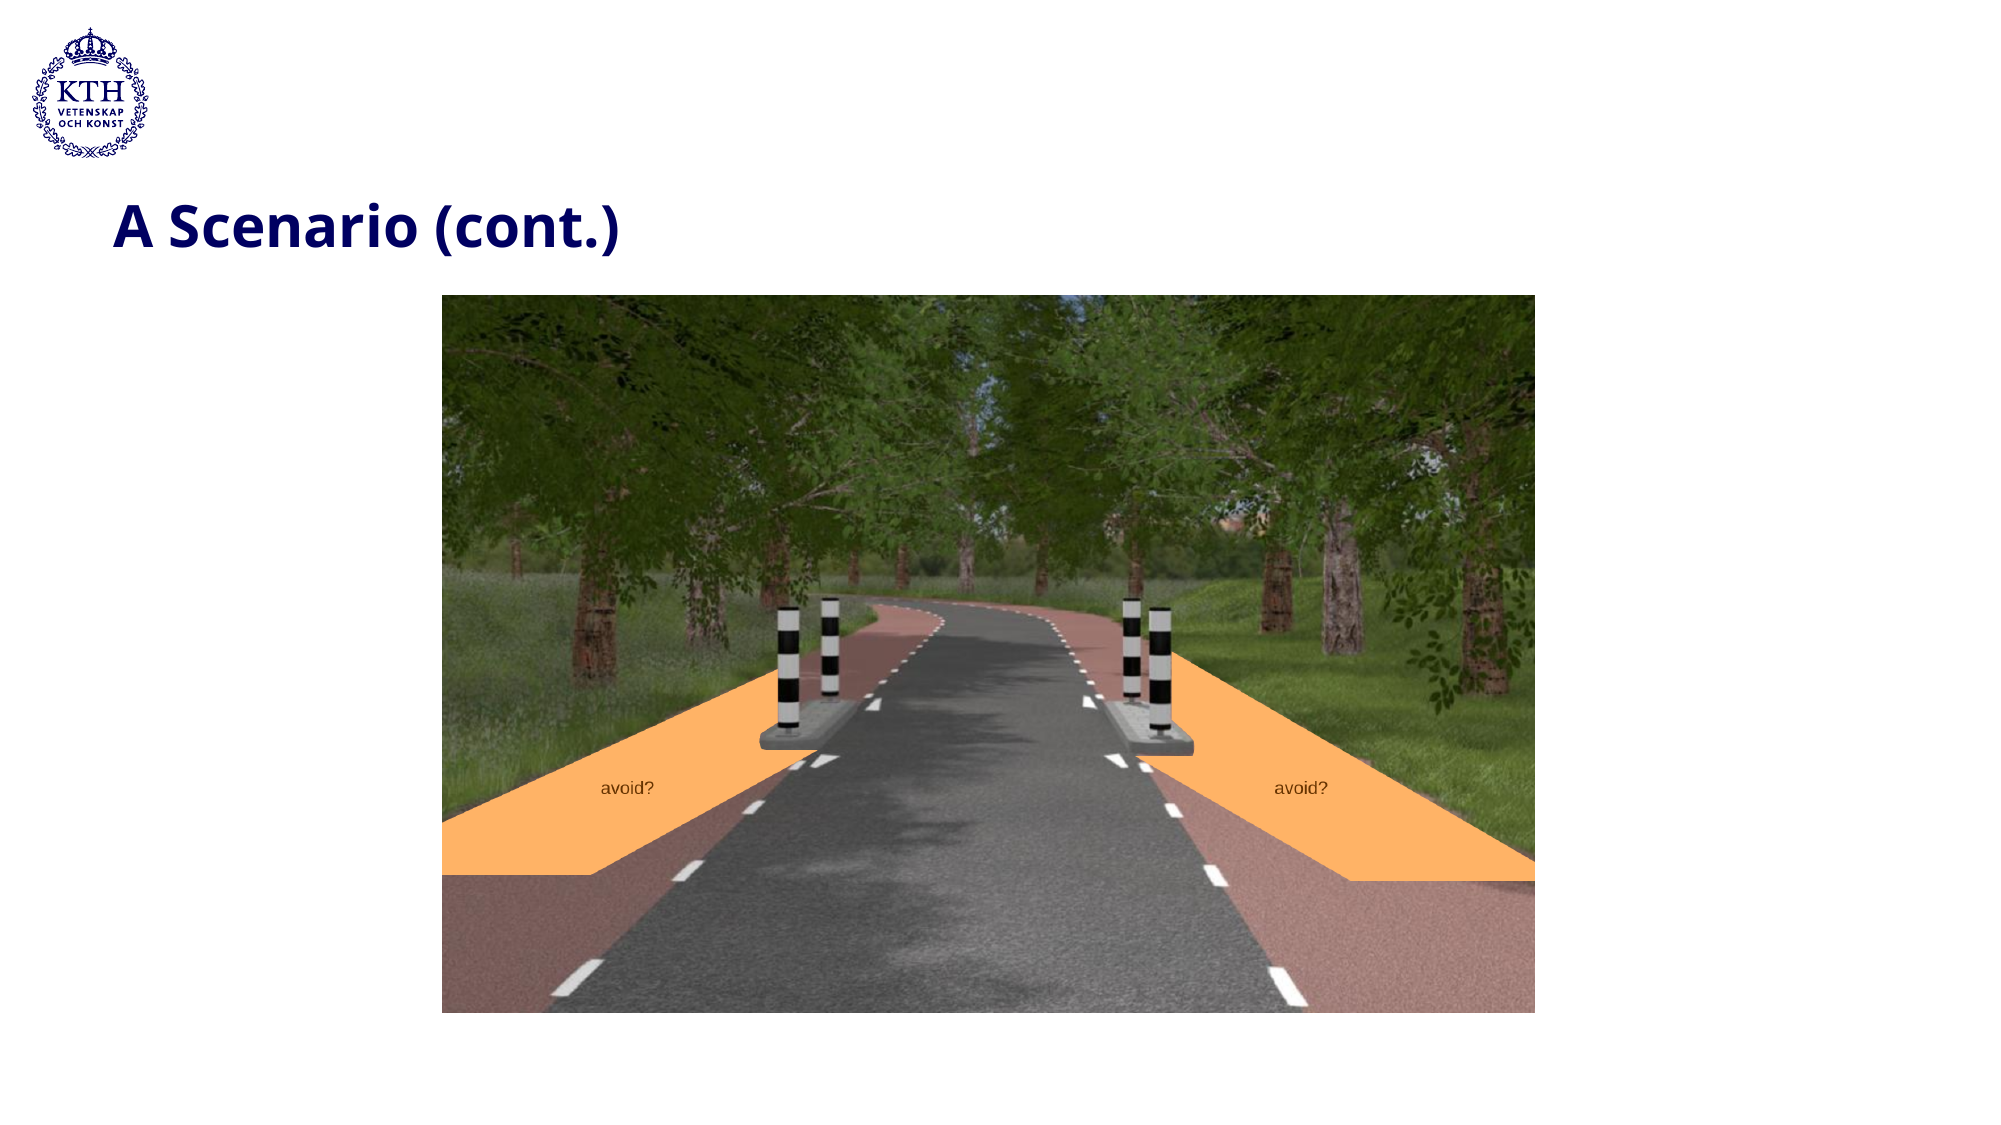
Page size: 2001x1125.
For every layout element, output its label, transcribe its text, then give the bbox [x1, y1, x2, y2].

picture [442, 295, 1535, 1013]
title A Scenario (cont.) [98, 179, 1902, 273]
